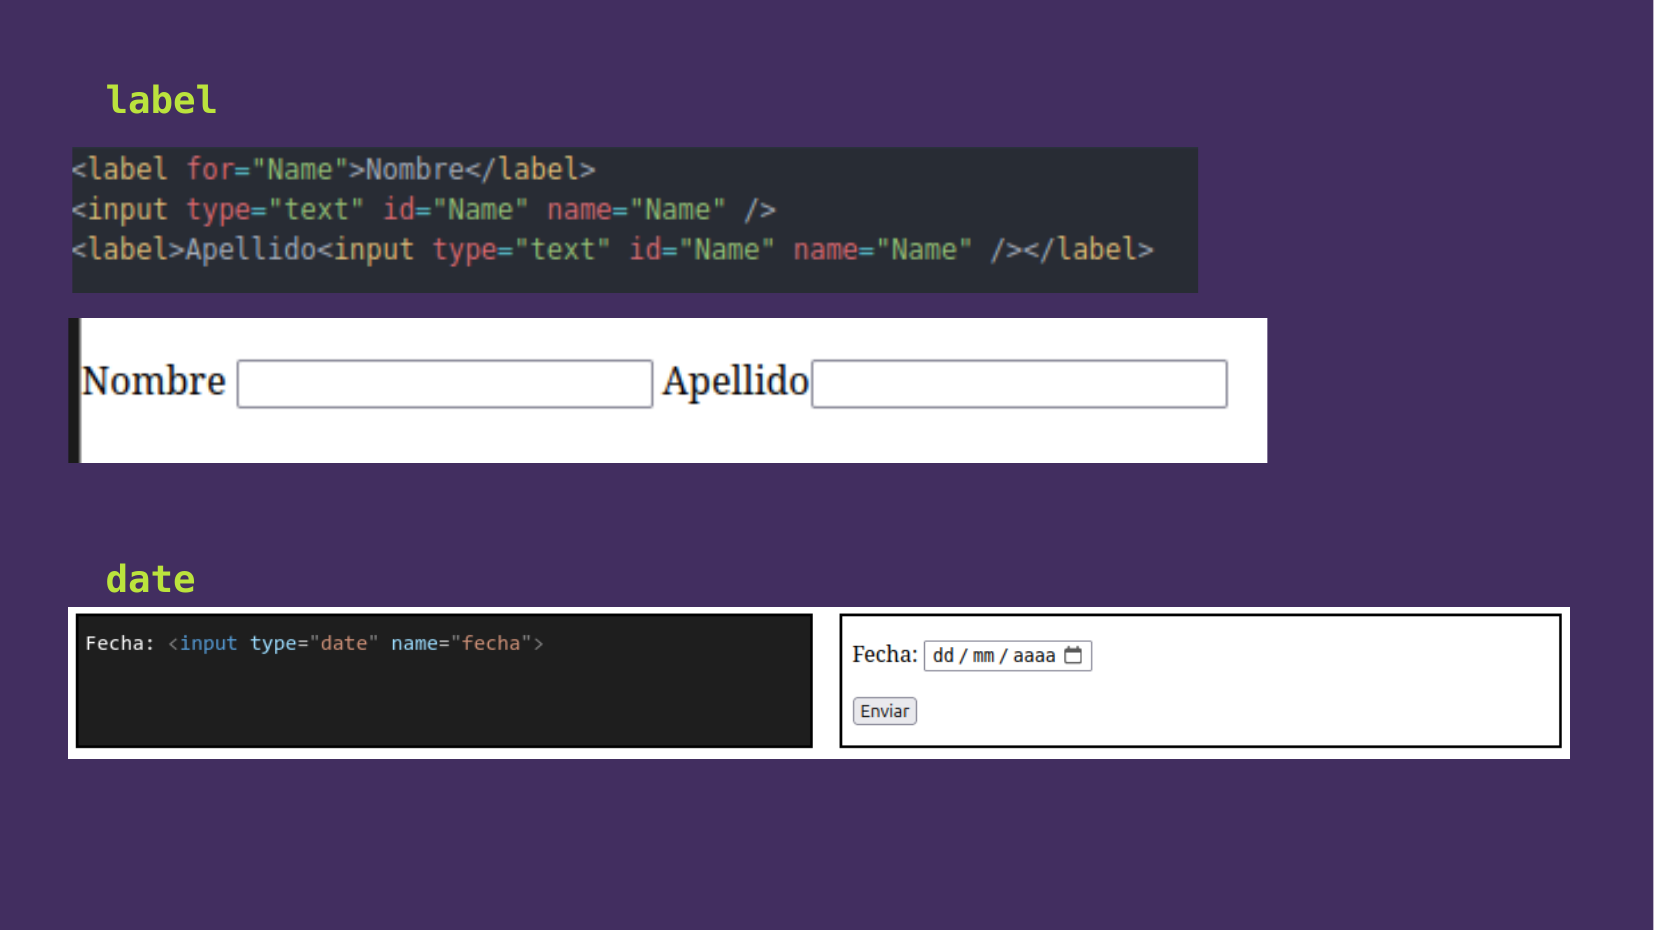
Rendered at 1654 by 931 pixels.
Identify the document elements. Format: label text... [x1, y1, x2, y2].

list label date [61, 78, 1426, 837]
picture [68, 318, 1268, 464]
picture [68, 607, 1570, 759]
picture [72, 147, 1199, 293]
